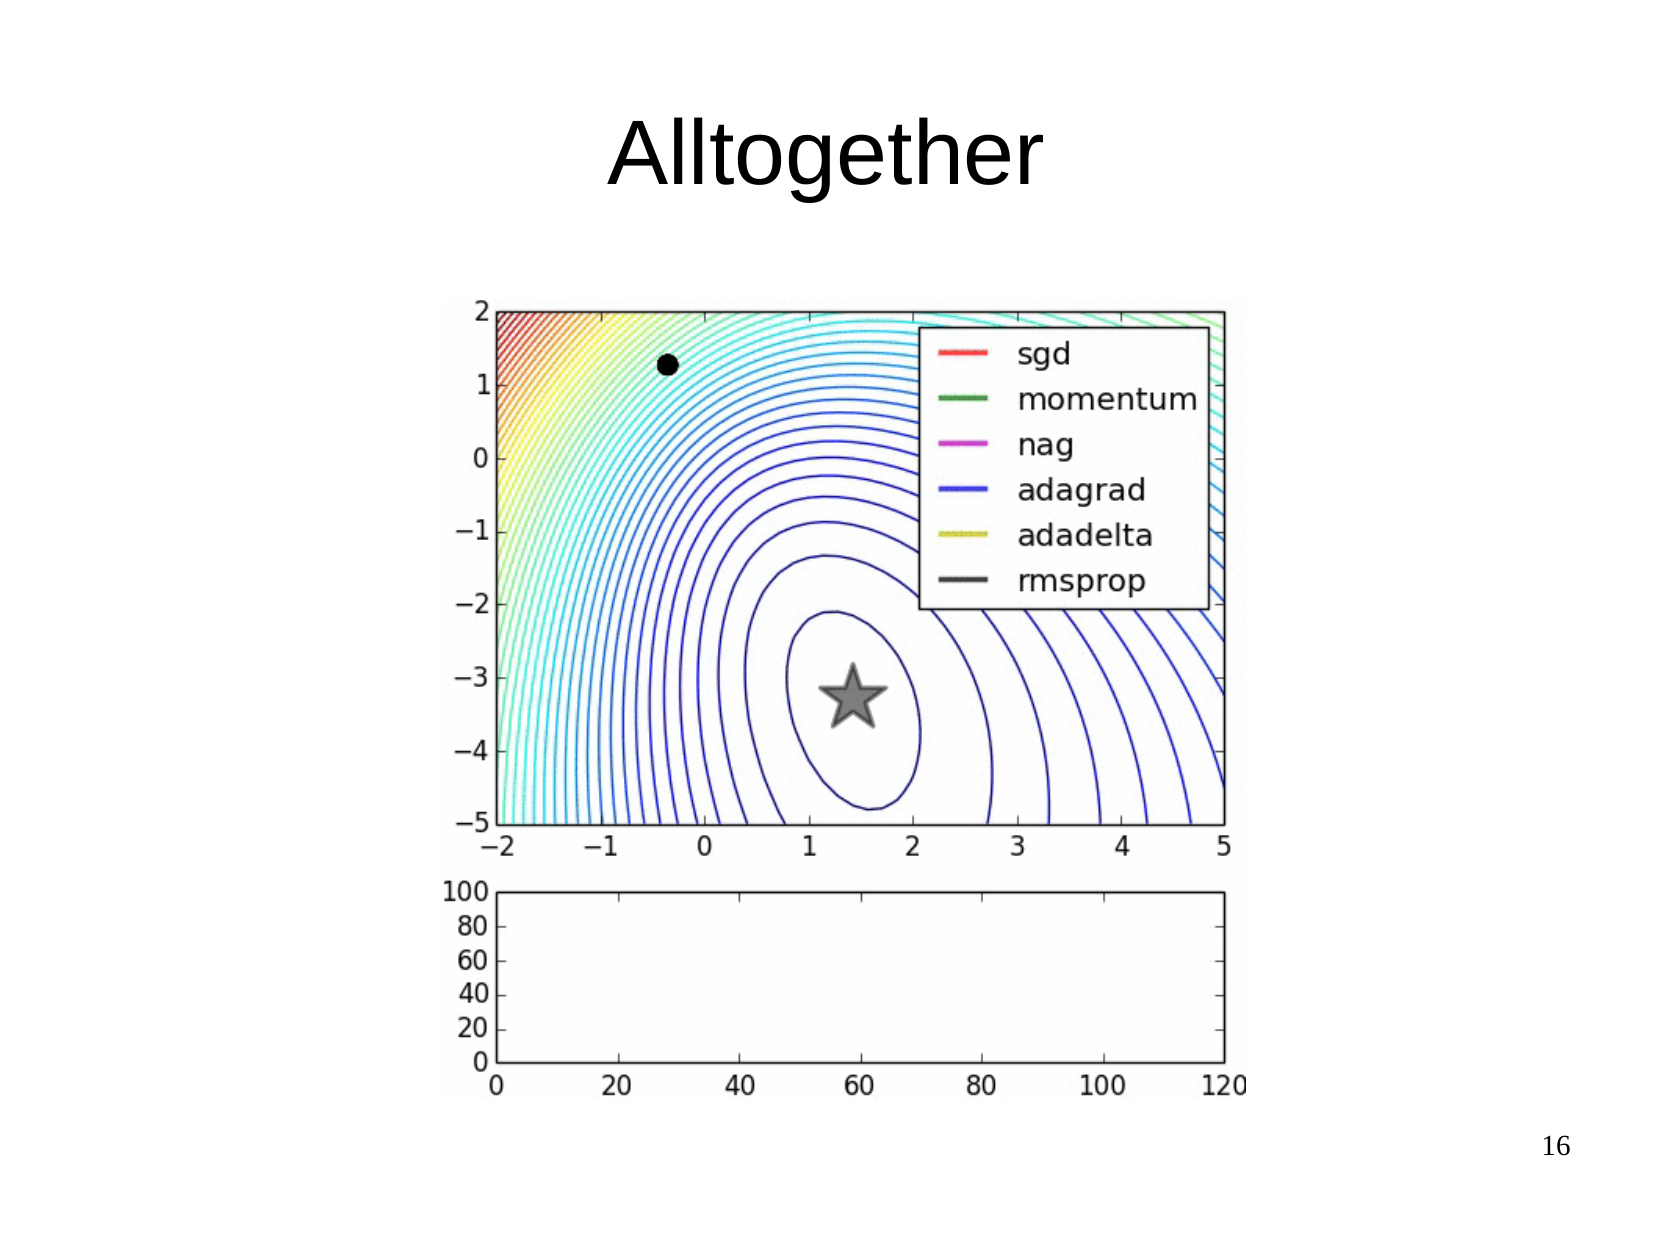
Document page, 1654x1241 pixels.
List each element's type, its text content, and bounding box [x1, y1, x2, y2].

picture [443, 299, 1246, 1100]
title Alltogether [82, 49, 1571, 257]
